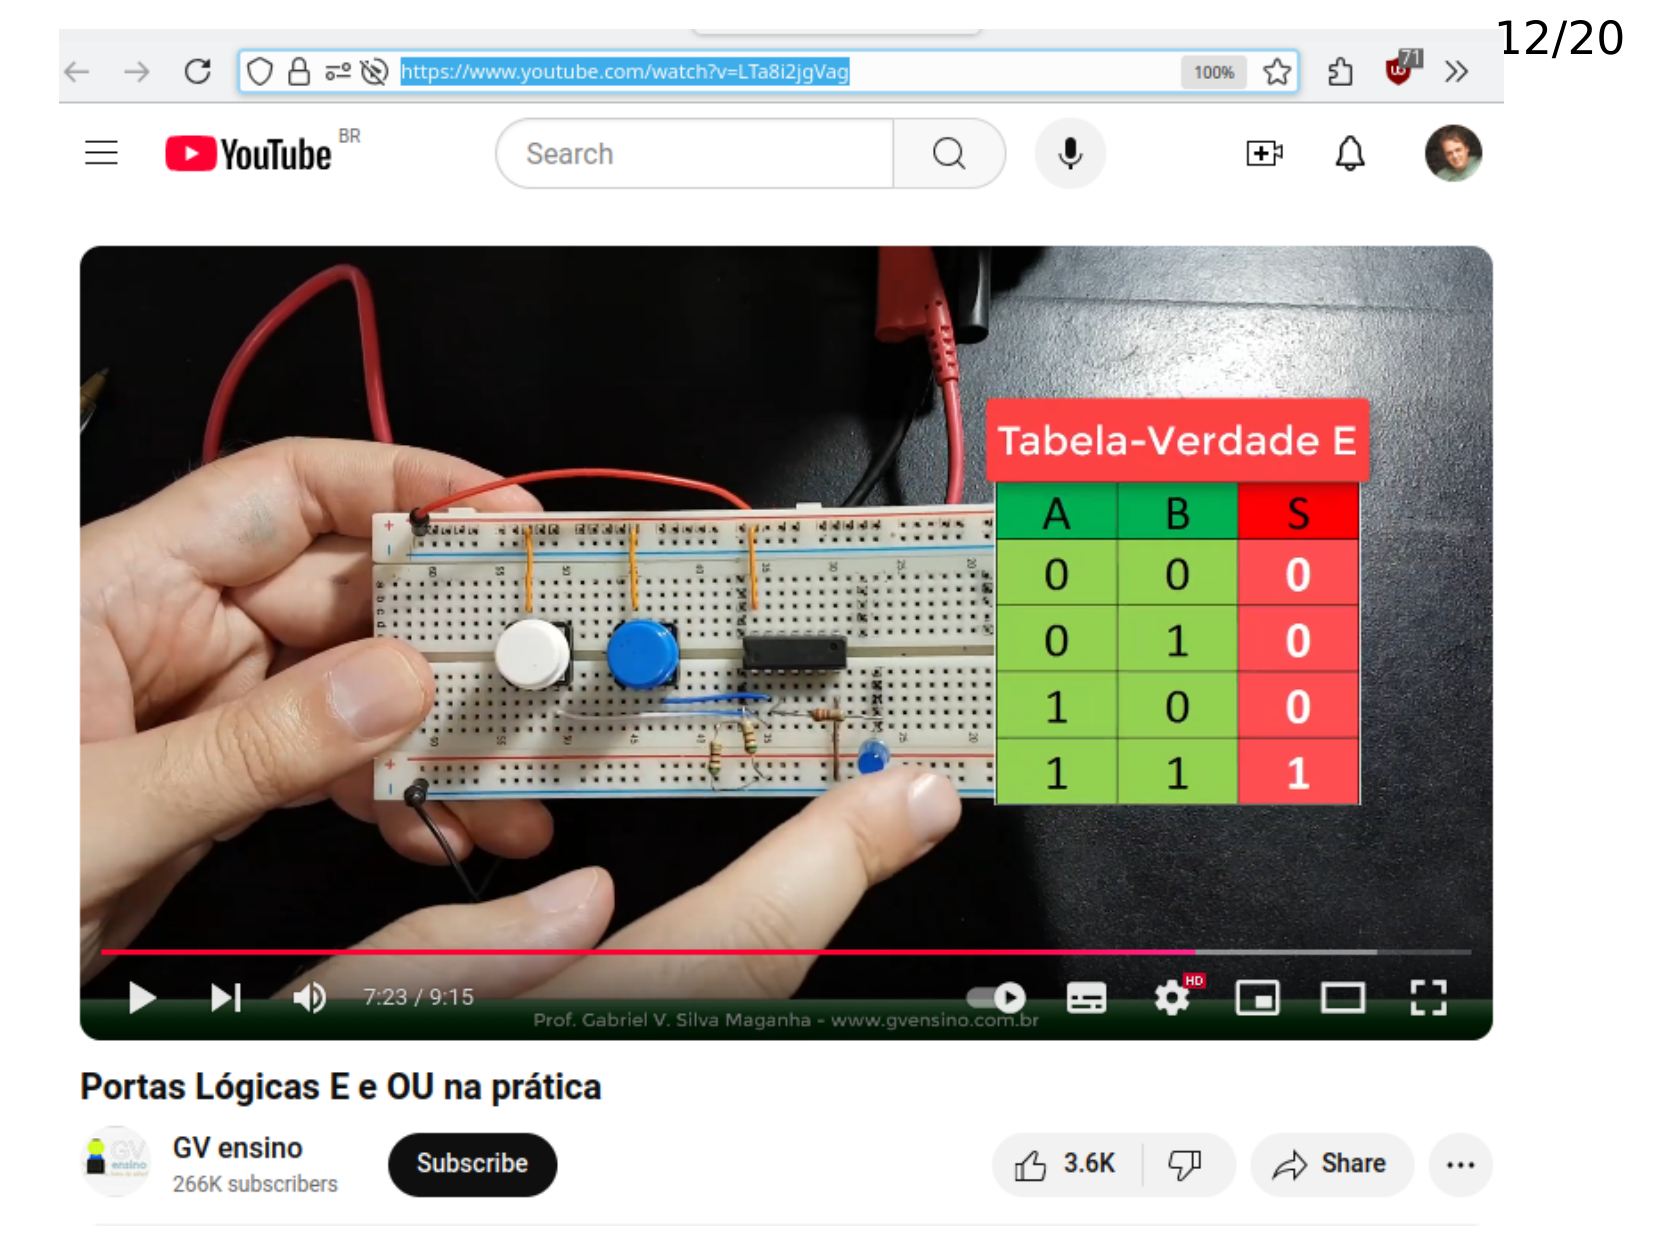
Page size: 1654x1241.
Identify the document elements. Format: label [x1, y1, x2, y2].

picture [59, 29, 1504, 1227]
